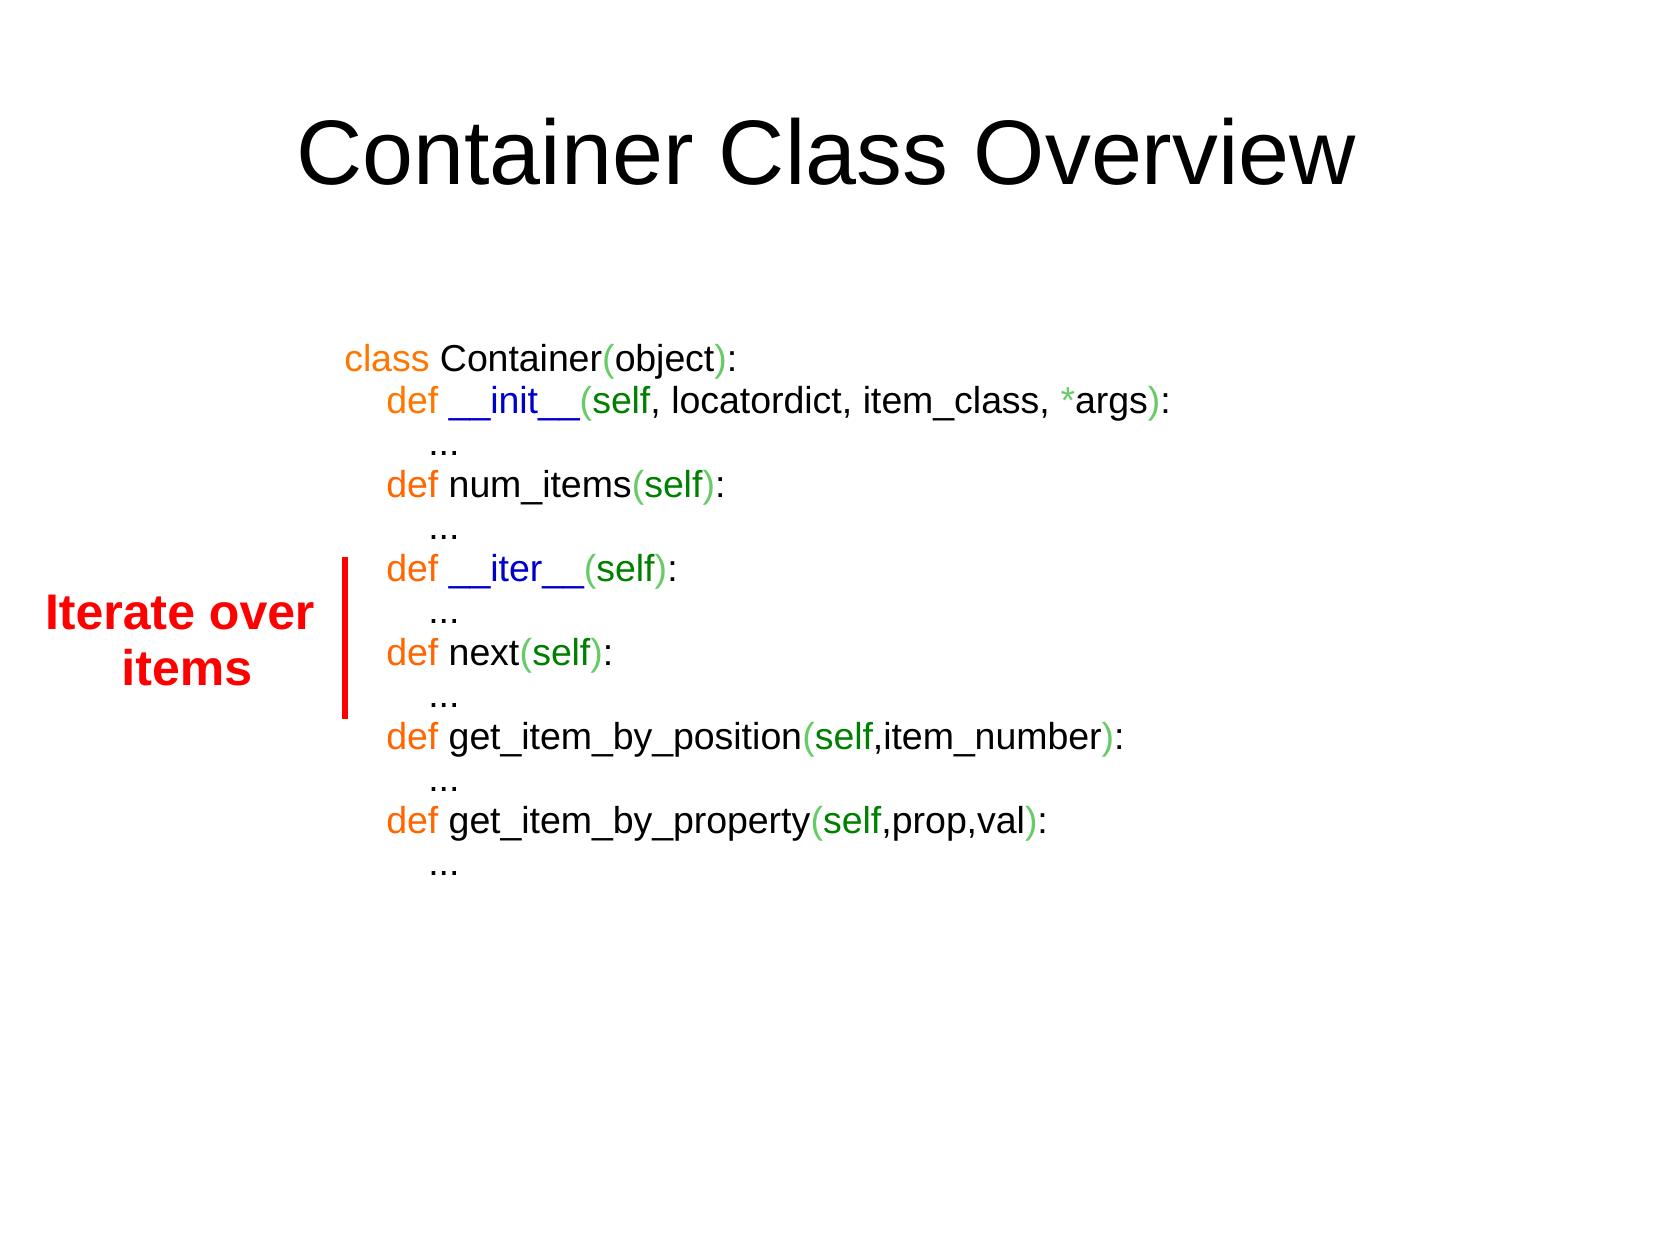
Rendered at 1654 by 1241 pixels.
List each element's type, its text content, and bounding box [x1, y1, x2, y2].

text_box class Container(object): def __init__(self, locatordict, item_class, *args): ... def num_items(self): ... def __iter__(self): ... def next(self): ... def get_item_by_position(self,item_number): ... def get_item_by_property(self,prop,val): ... [329, 330, 1186, 933]
text_box Iterate over items [30, 577, 329, 705]
title Container Class Overview [82, 49, 1571, 257]
